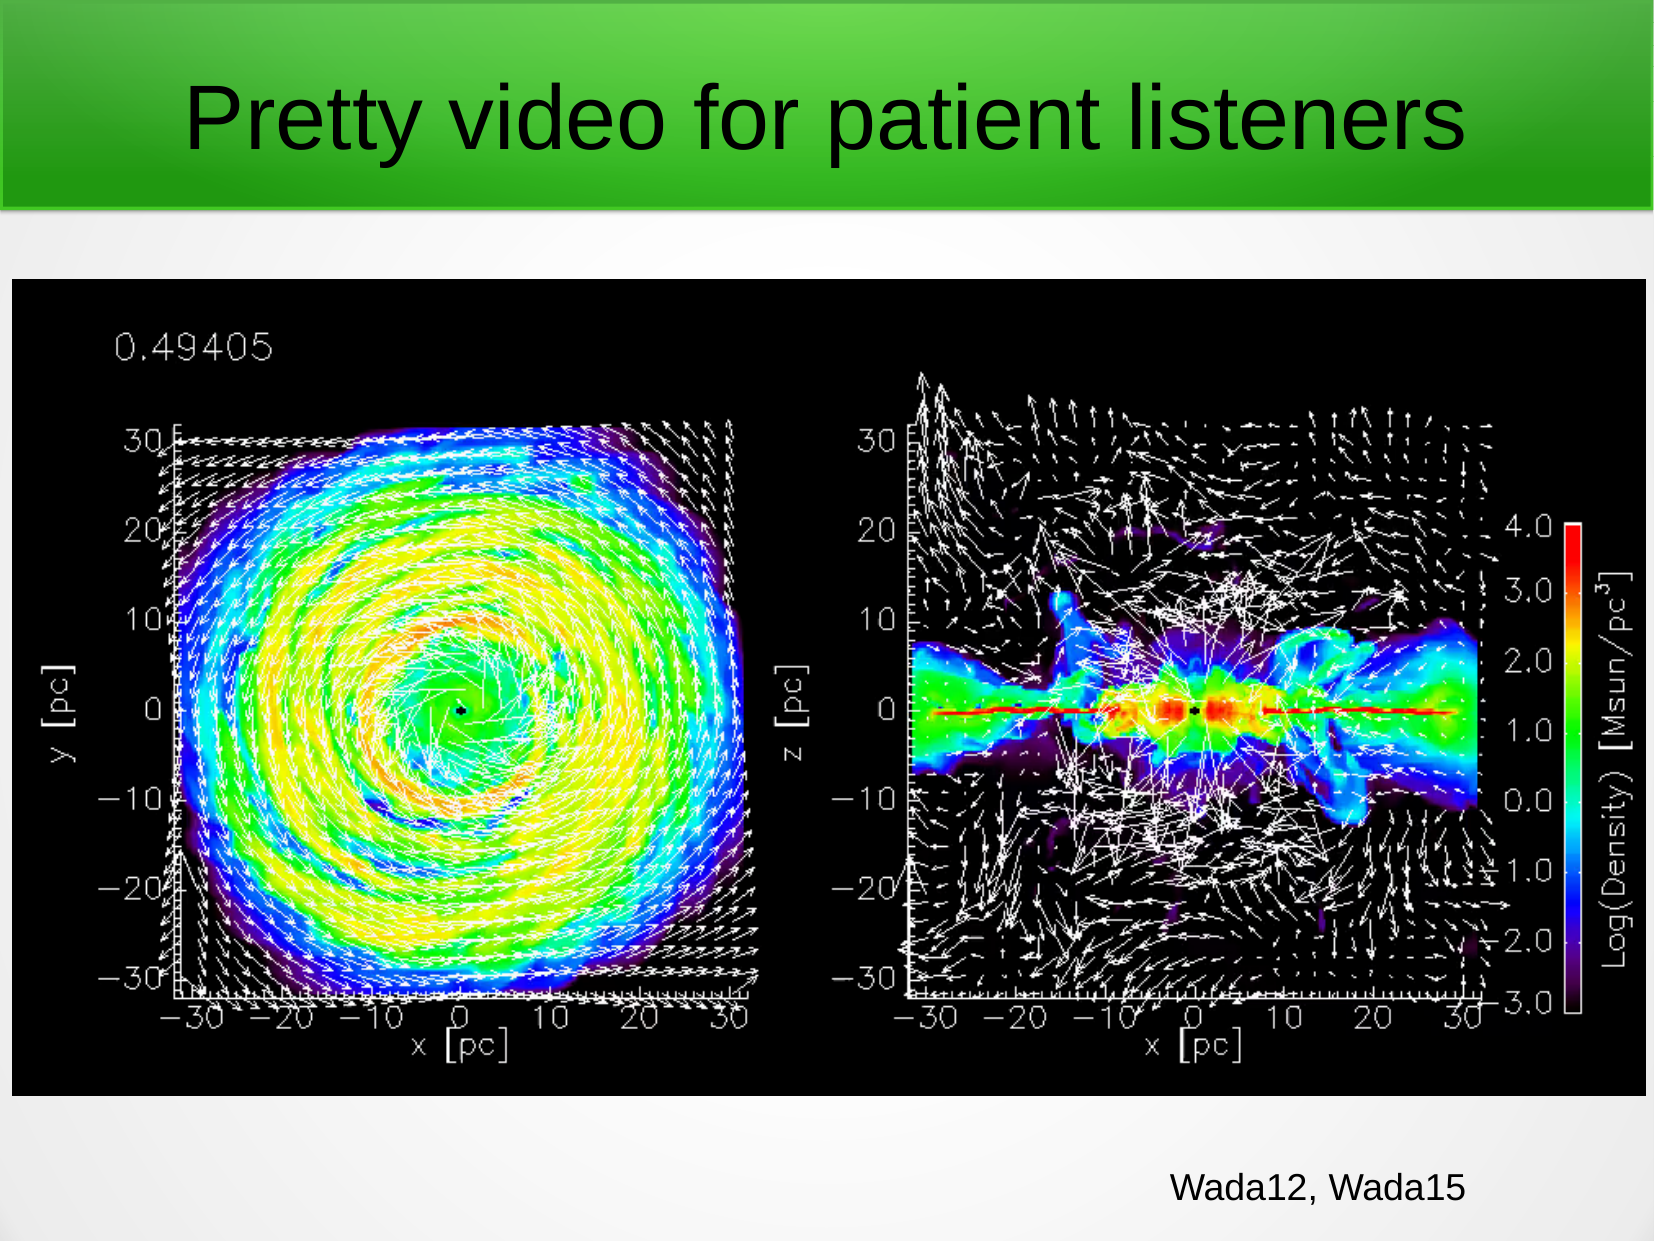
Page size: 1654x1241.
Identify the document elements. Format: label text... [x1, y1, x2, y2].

text_box Wada12, Wada15 [1155, 1159, 1636, 1217]
title Pretty video for patient listeners [82, 47, 1571, 189]
text_box [11, 279, 1647, 1097]
